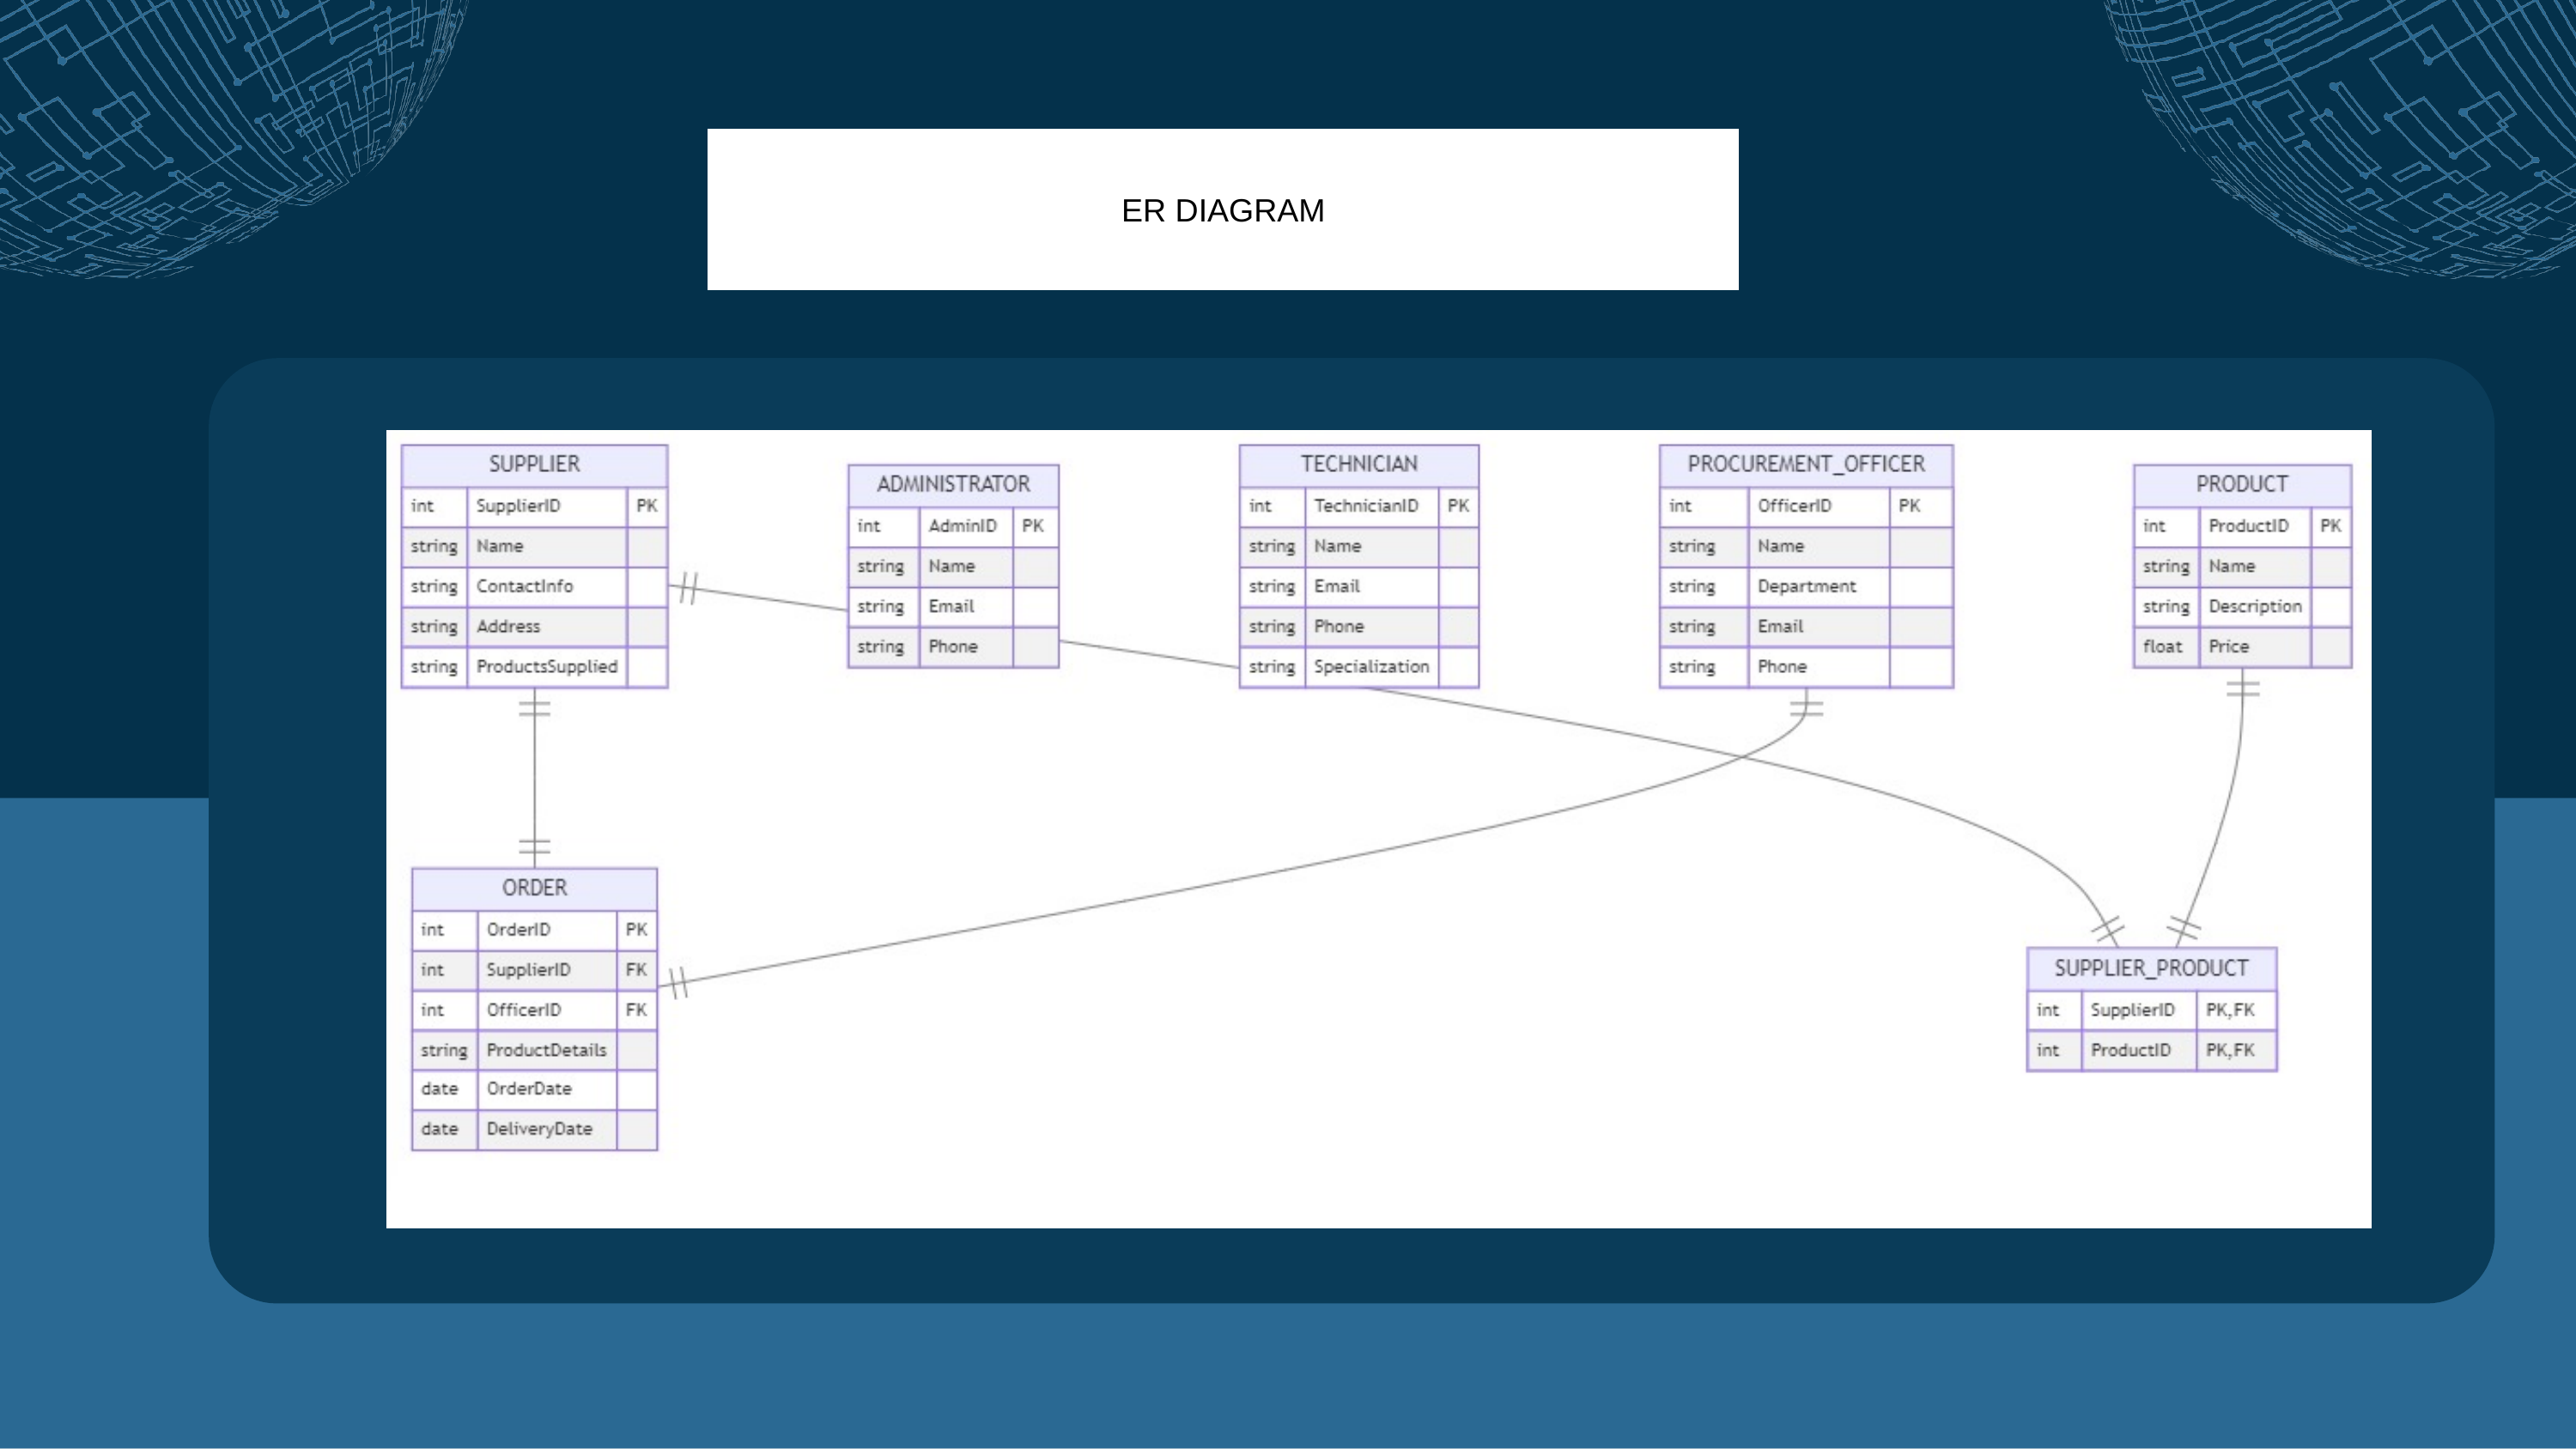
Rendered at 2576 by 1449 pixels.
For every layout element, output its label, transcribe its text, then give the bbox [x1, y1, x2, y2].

text_box ER DIAGRAM [708, 129, 1739, 290]
picture [386, 430, 2372, 1228]
picture [2104, 0, 2576, 279]
picture [0, 0, 469, 279]
